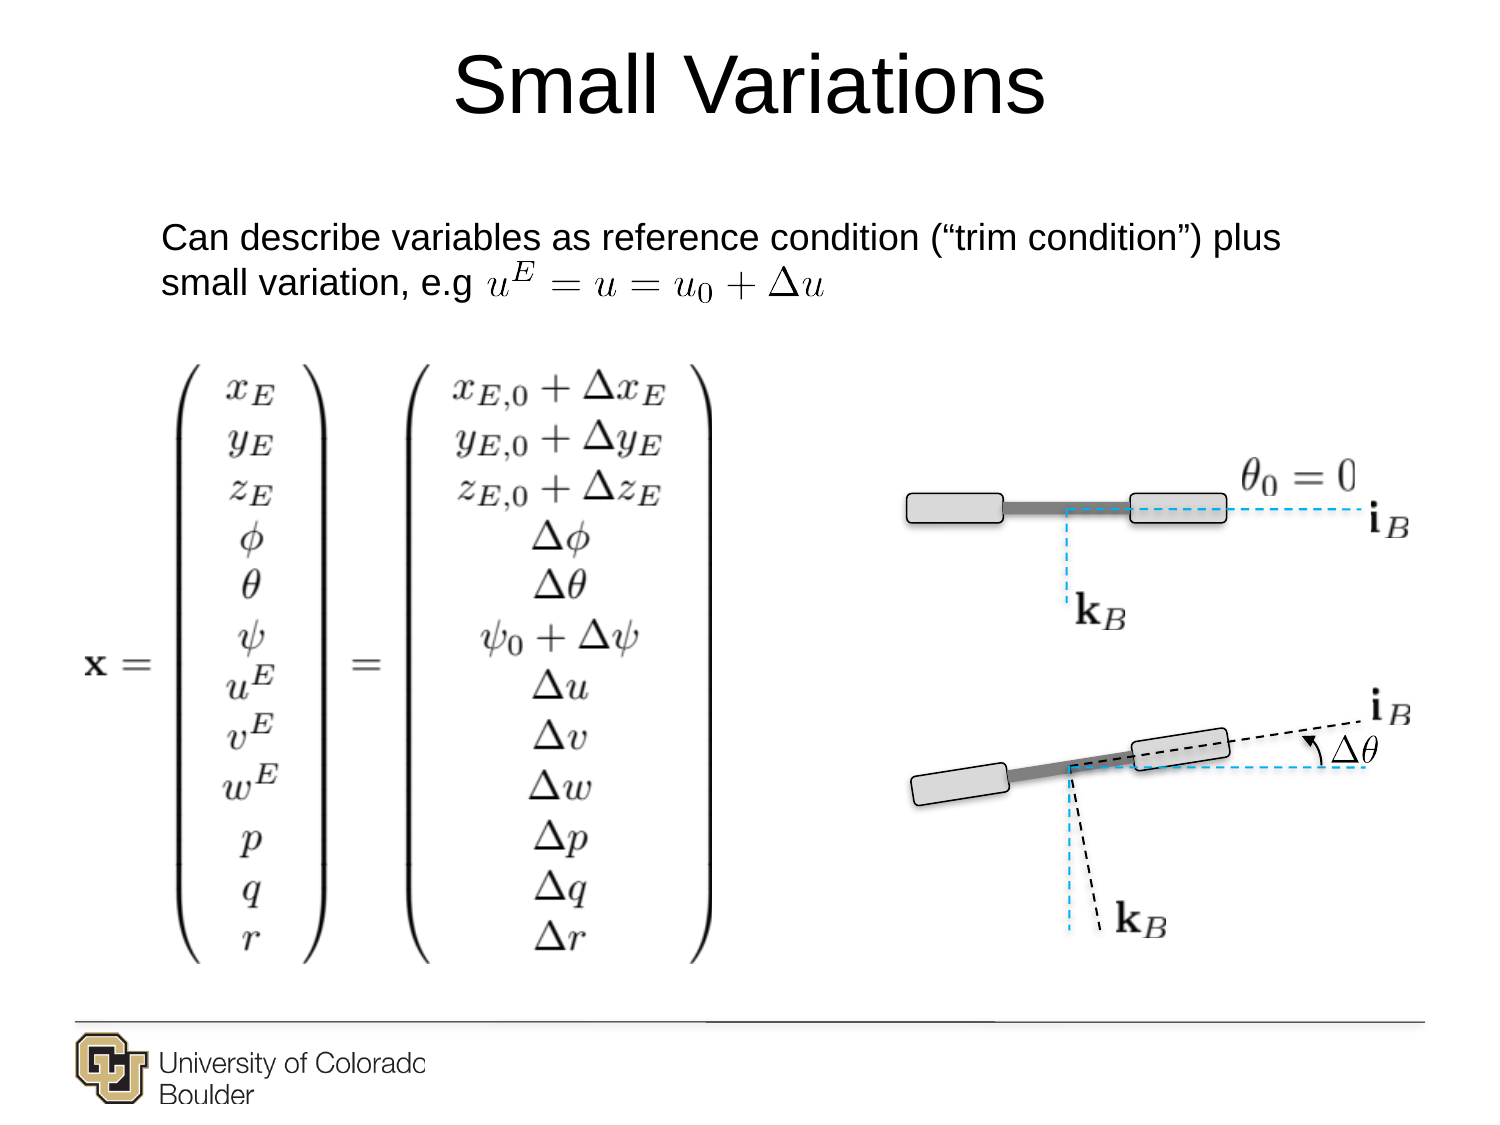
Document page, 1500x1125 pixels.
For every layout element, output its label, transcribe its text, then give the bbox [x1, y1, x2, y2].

picture [1075, 591, 1126, 630]
text_box Can describe variables as reference condition (“trim condition”) plus small variation, e.g [146, 205, 1373, 311]
picture [1331, 735, 1378, 763]
picture [1115, 900, 1166, 938]
text_box [910, 762, 1010, 806]
picture [1370, 500, 1409, 538]
title Small Variations [75, 26, 1425, 135]
text_box [906, 493, 1004, 523]
text_box [1131, 728, 1230, 771]
picture [487, 261, 824, 303]
text_box [1130, 493, 1227, 523]
picture [84, 363, 712, 964]
picture [1242, 457, 1355, 496]
picture [1372, 687, 1411, 725]
